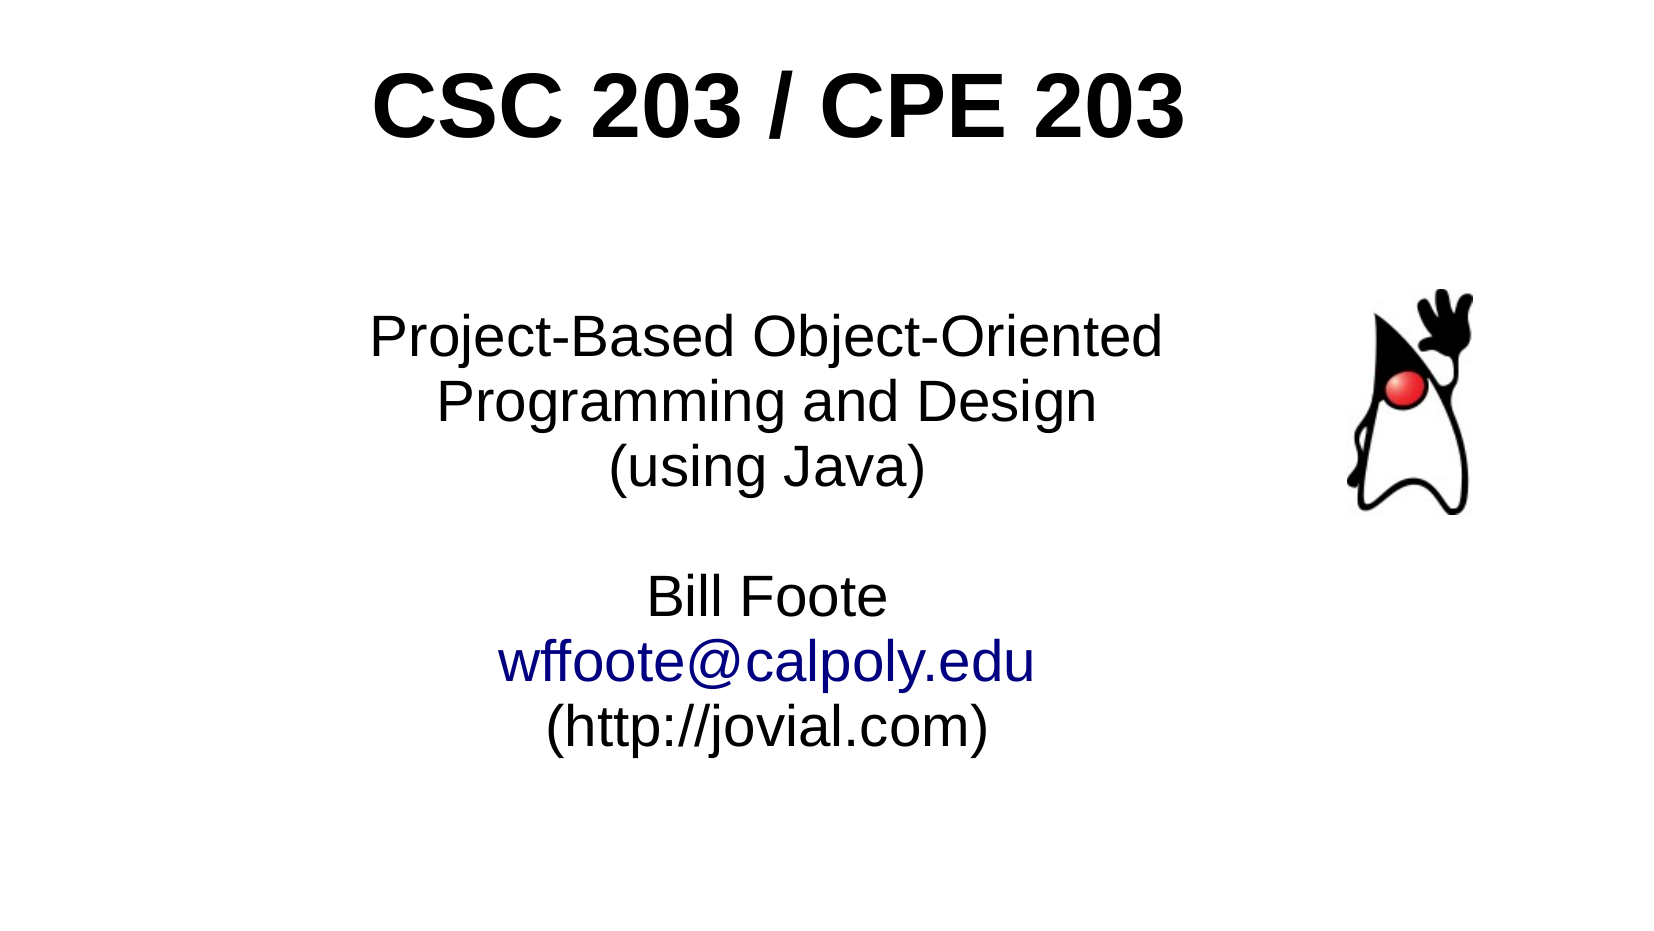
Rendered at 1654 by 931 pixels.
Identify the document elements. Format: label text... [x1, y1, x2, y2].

subtitle Project-Based Object-Oriented Programming and Design (using Java) Bill Foote wffoote@calpoly.edu (http://jovial.com) [23, 172, 1512, 892]
title CSC 203 / CPE 203 [35, 2, 1524, 210]
picture [1347, 289, 1473, 515]
